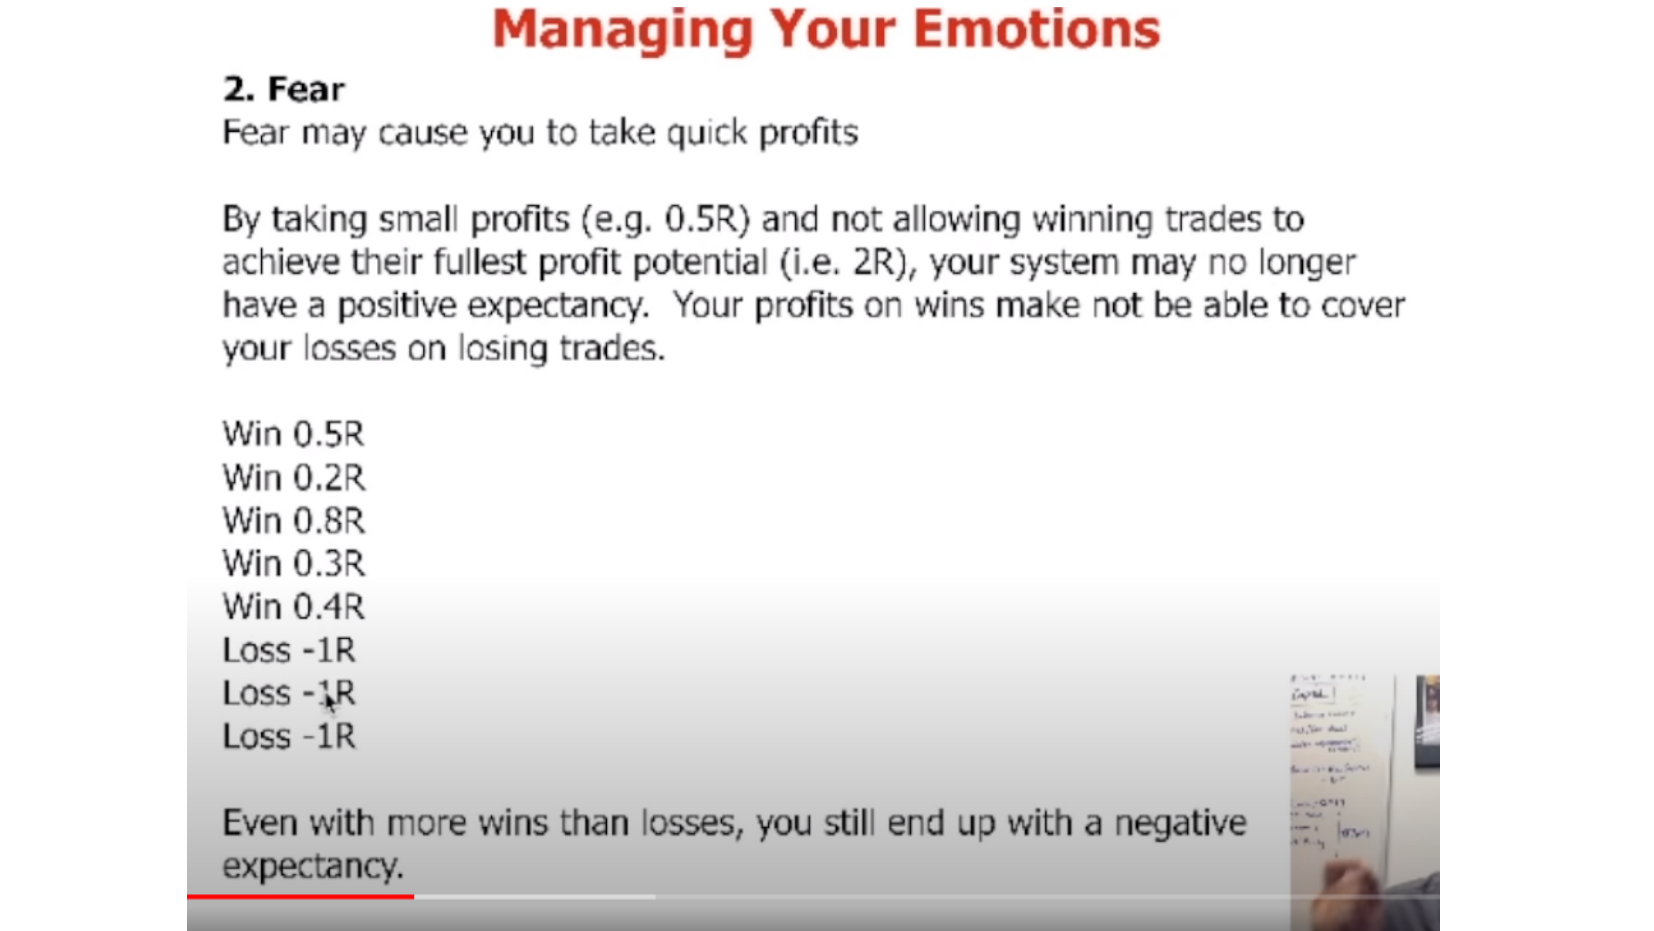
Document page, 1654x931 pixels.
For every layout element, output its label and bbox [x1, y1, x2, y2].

picture [187, 7, 1440, 931]
